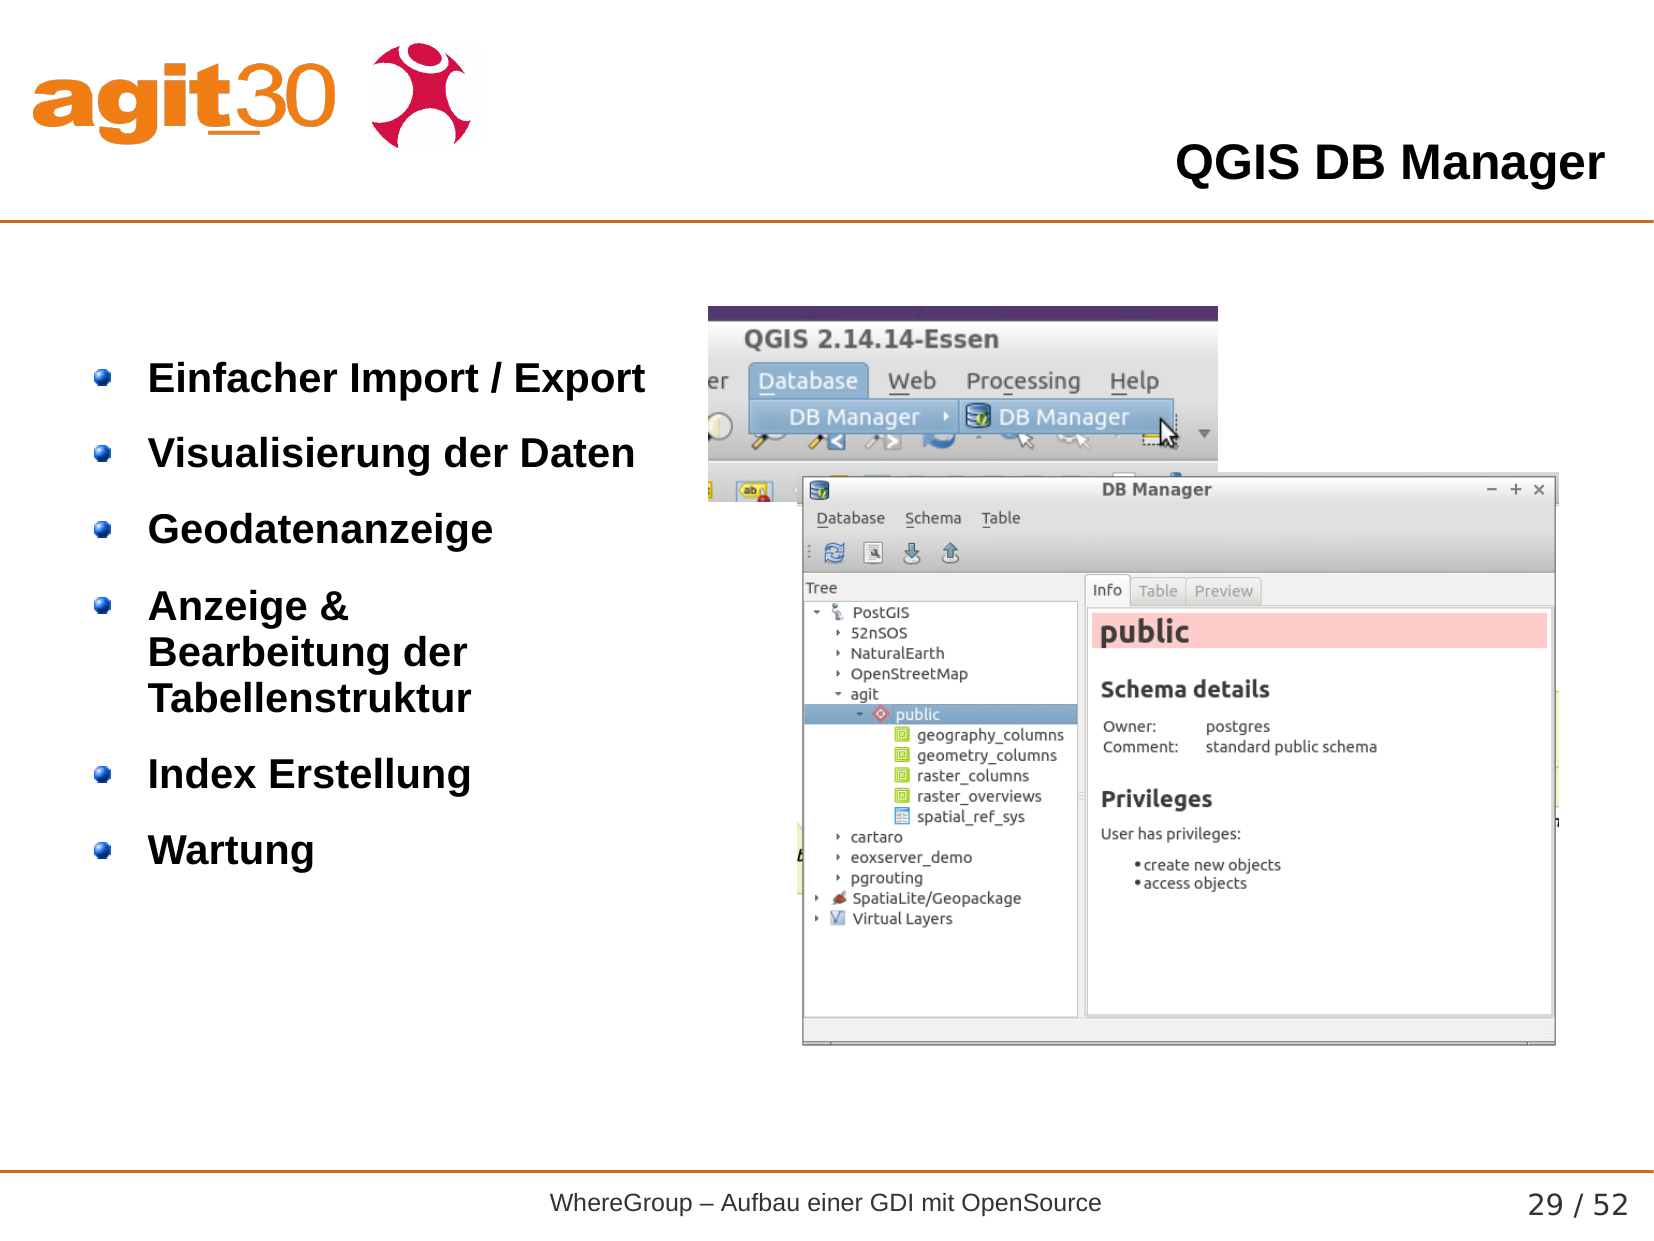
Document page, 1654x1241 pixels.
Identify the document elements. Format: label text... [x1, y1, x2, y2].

list Einfacher Import / Export Visualisierung der Daten Geodatenanzeige Anzeige & Bearbeitung der Tabellenstruktur Index Erstellung Wartung [76, 354, 1565, 1173]
picture [29, 58, 340, 148]
picture [708, 306, 1559, 1051]
title QGIS DB Manager [118, 88, 1607, 237]
